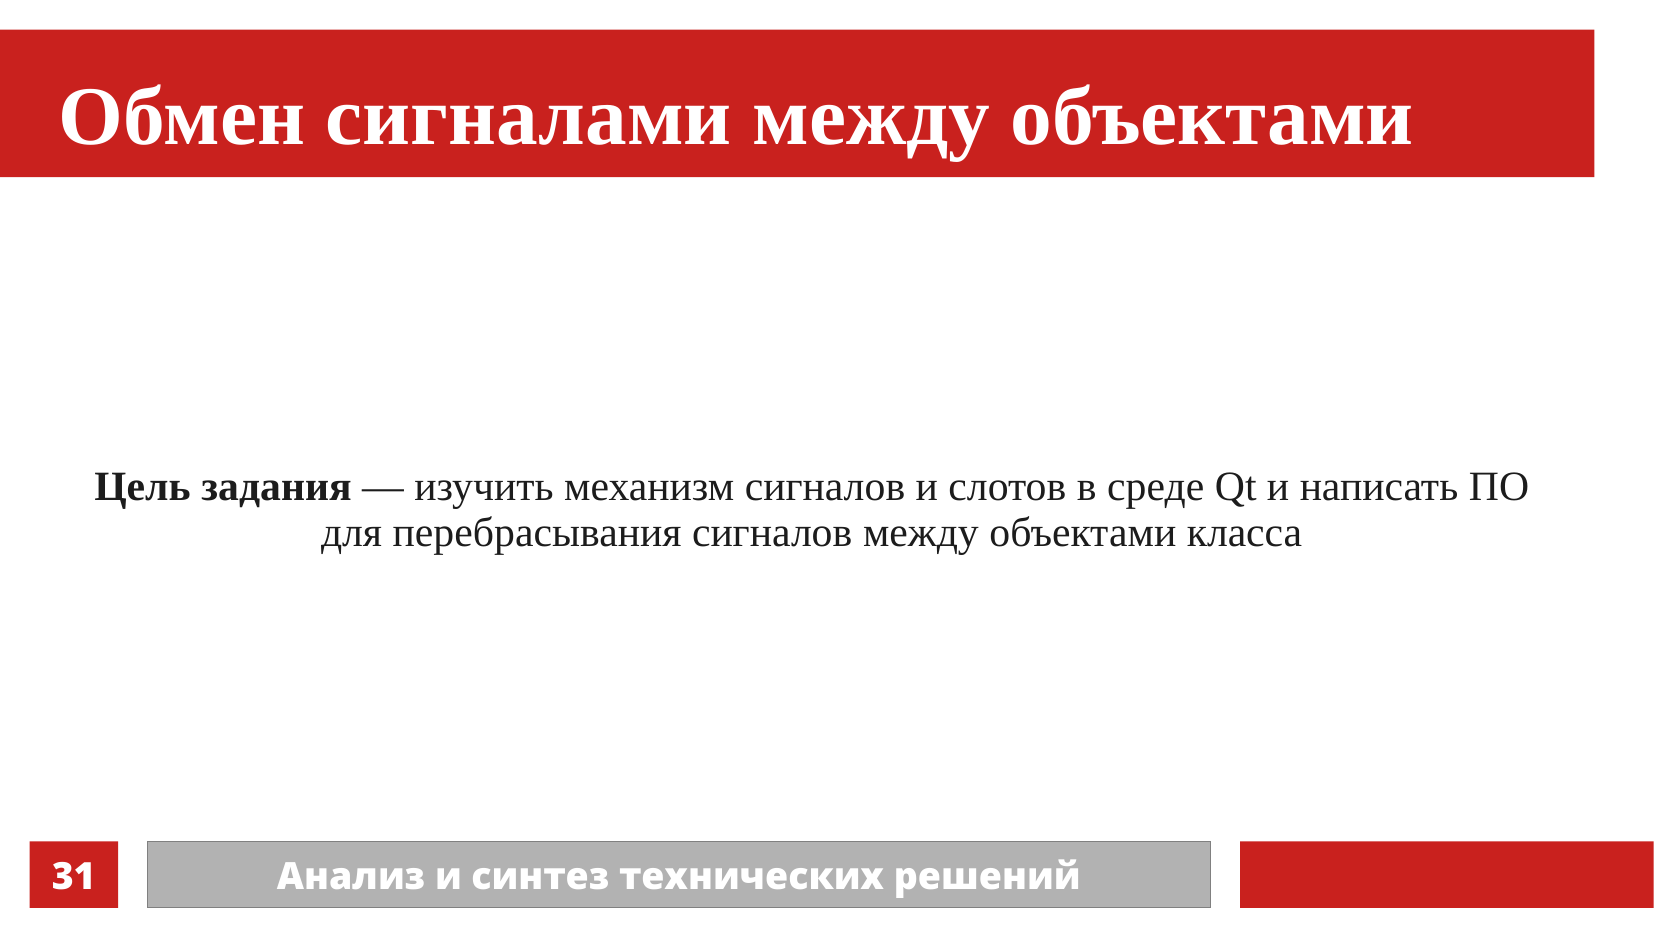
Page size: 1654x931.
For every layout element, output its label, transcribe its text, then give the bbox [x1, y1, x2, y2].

title Обмен сигналами между объектами [59, 44, 1595, 163]
list Цель задания — изучить механизм сигналов и слотов в среде Qt и написать ПО для перебрасывания сигналов между объектами класса [59, 221, 1565, 798]
